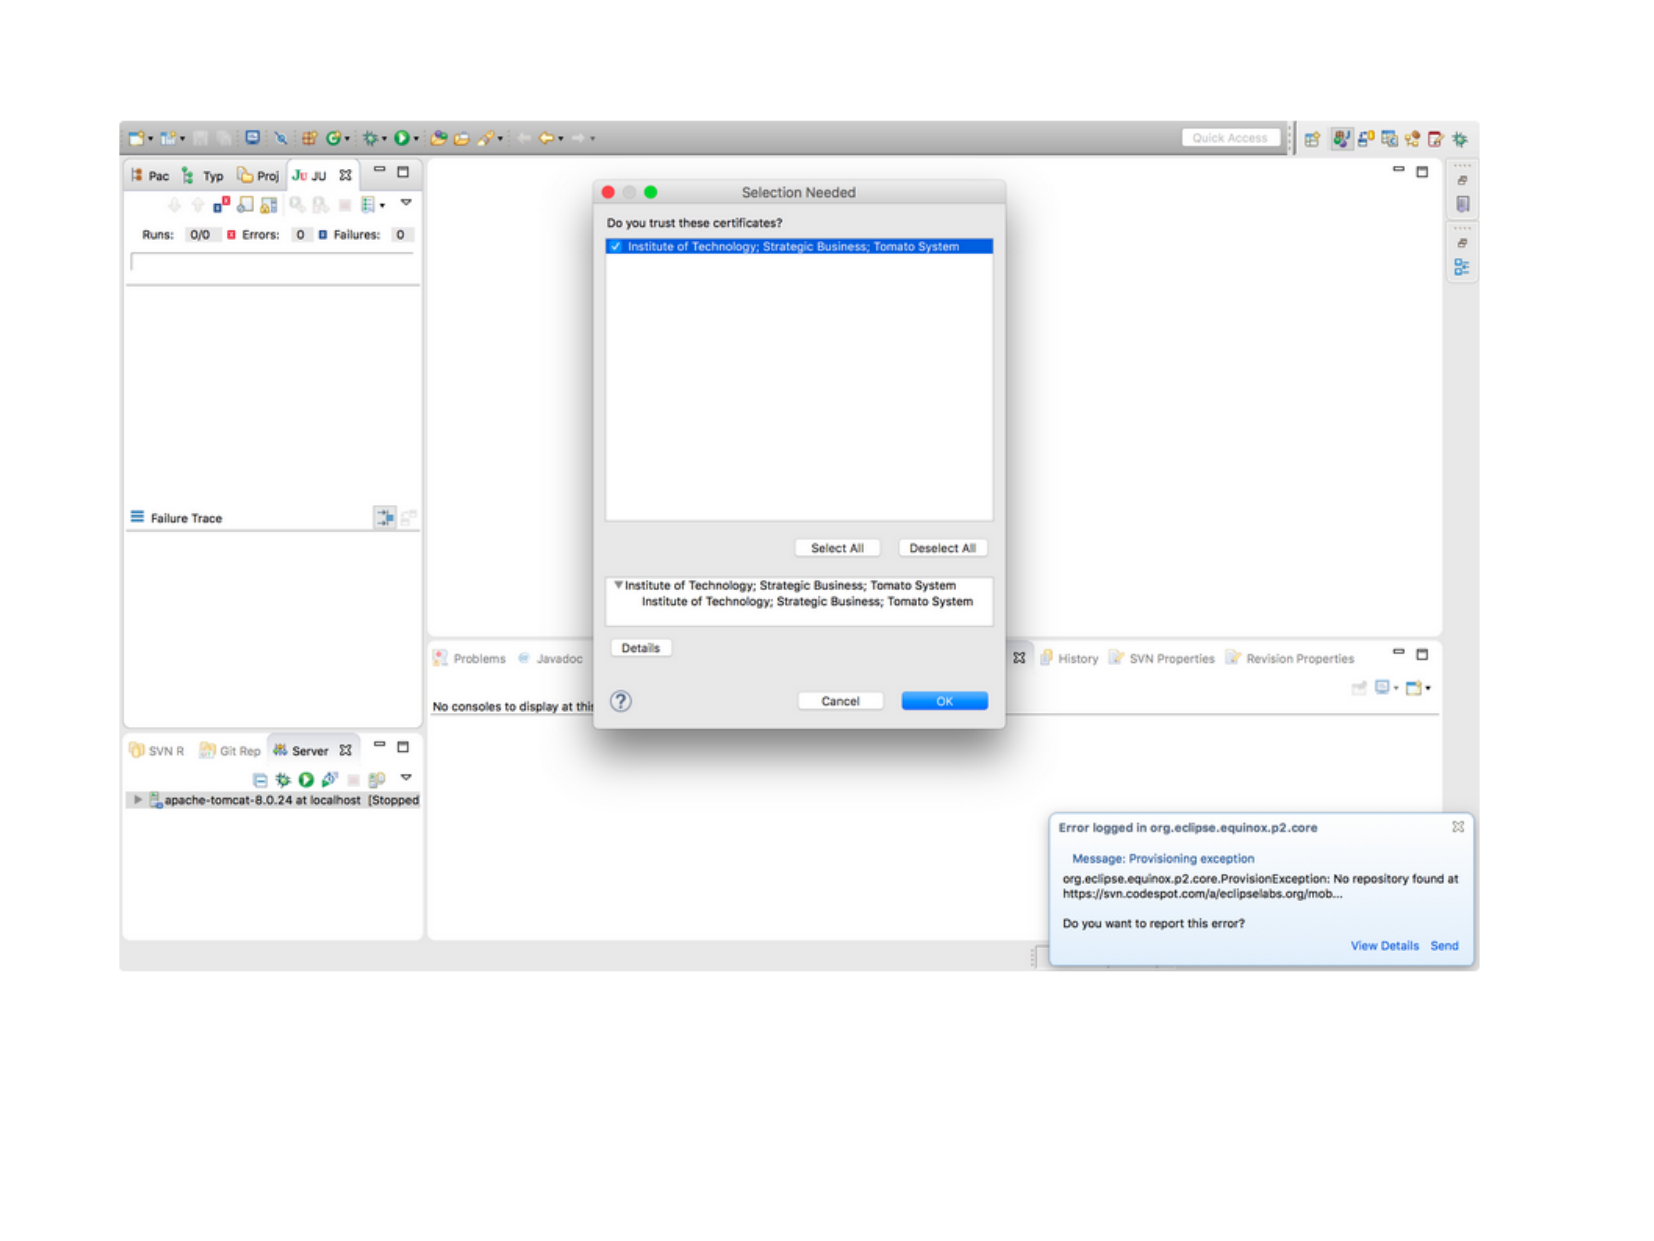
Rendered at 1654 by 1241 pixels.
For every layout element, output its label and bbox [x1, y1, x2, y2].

picture [118, 118, 1483, 973]
